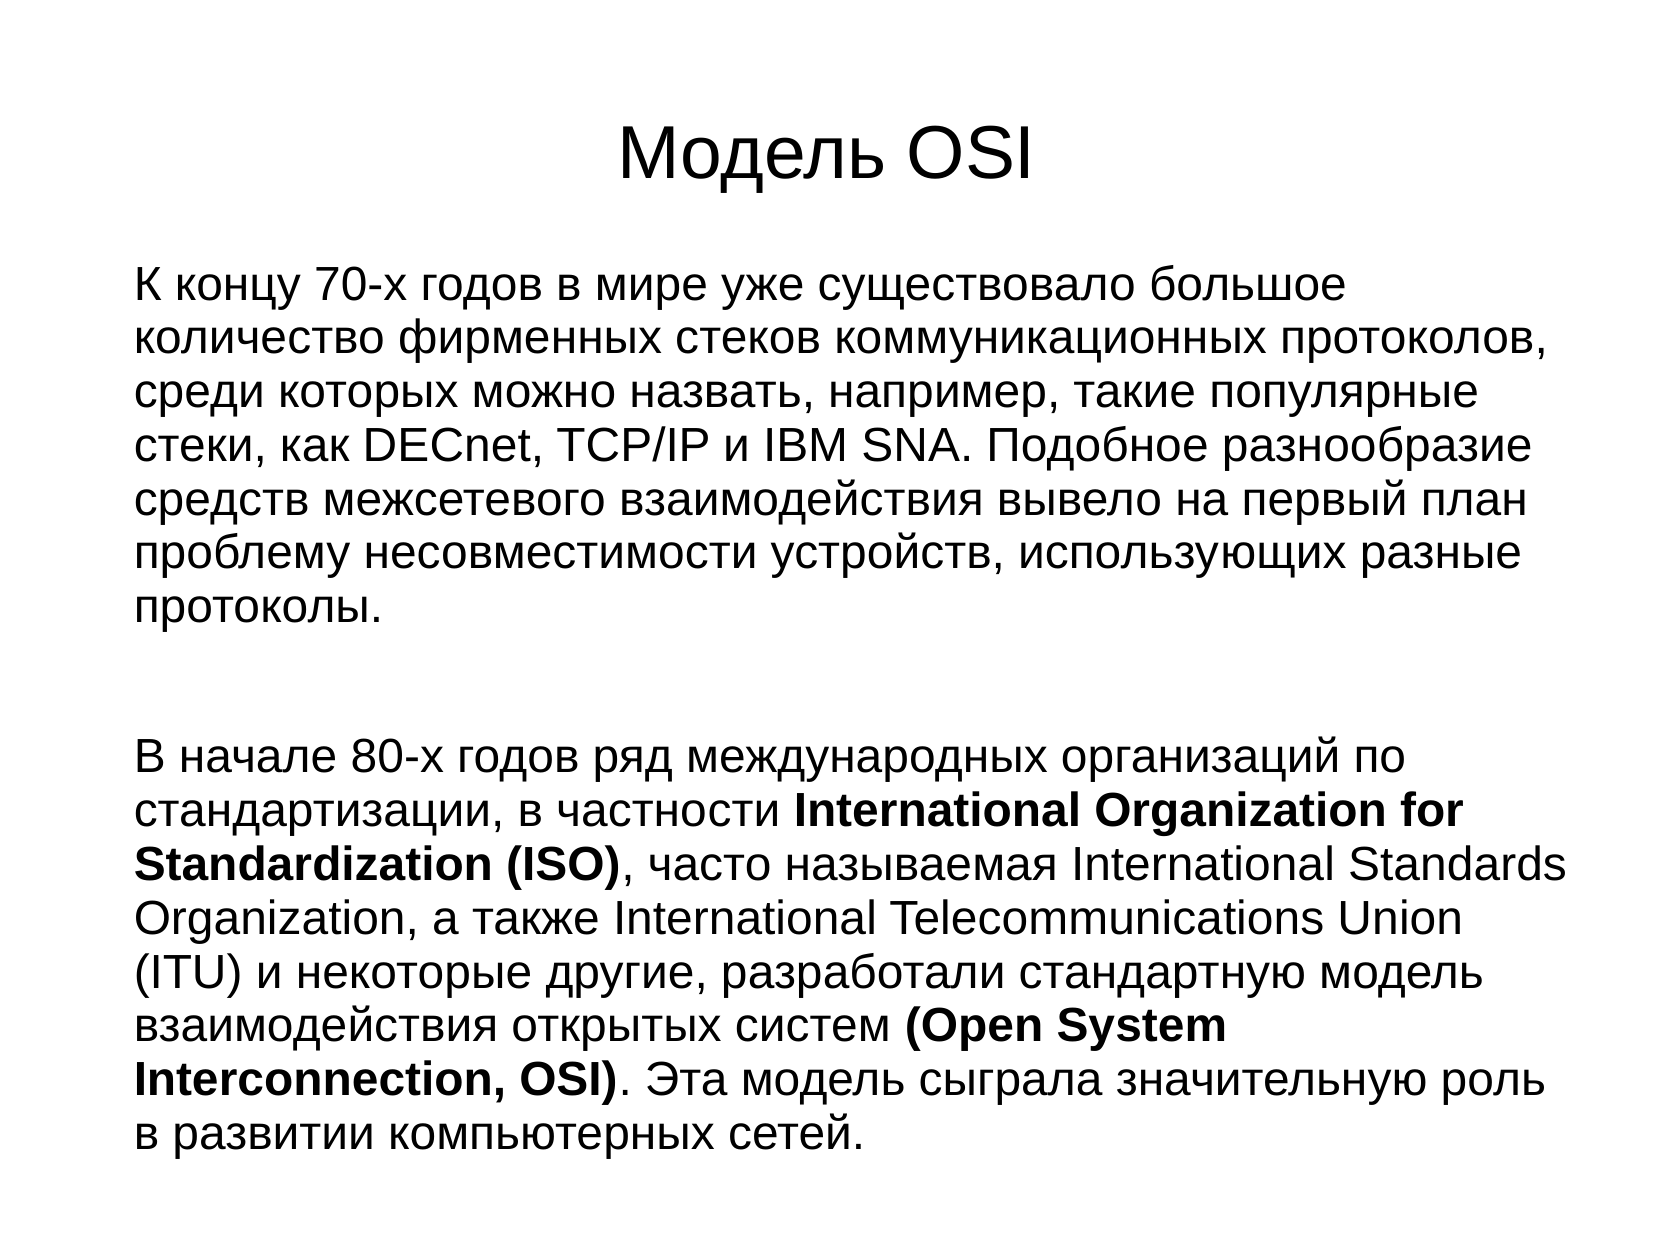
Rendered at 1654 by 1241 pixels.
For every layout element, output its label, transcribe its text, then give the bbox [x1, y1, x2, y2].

list К концу 70-х годов в мире уже существовало большое количество фирменных стеков коммуникационных протоколов, среди которых можно назвать, например, такие популярные стеки, как DECnet, TCP/IP и IBM SNA. Подобное разнообразие средств межсетевого взаимодействия вывело на первый план проблему несовместимости устройств, использу­ющих разные протоколы. В начале 80-х годов ряд международных организаций по стандартизации, в частно­сти International Organization for Standardization (ISO), часто называемая International Standards Organization, а также International Telecommunications Union (ITU) и некоторые другие, разработали стандартную модель взаимодействия открытых систем (Open System Interconnection, OSI). Эта модель сыграла значительную роль в развитии компьютерных сетей. [82, 256, 1571, 1170]
title Модель OSI [82, 49, 1571, 256]
